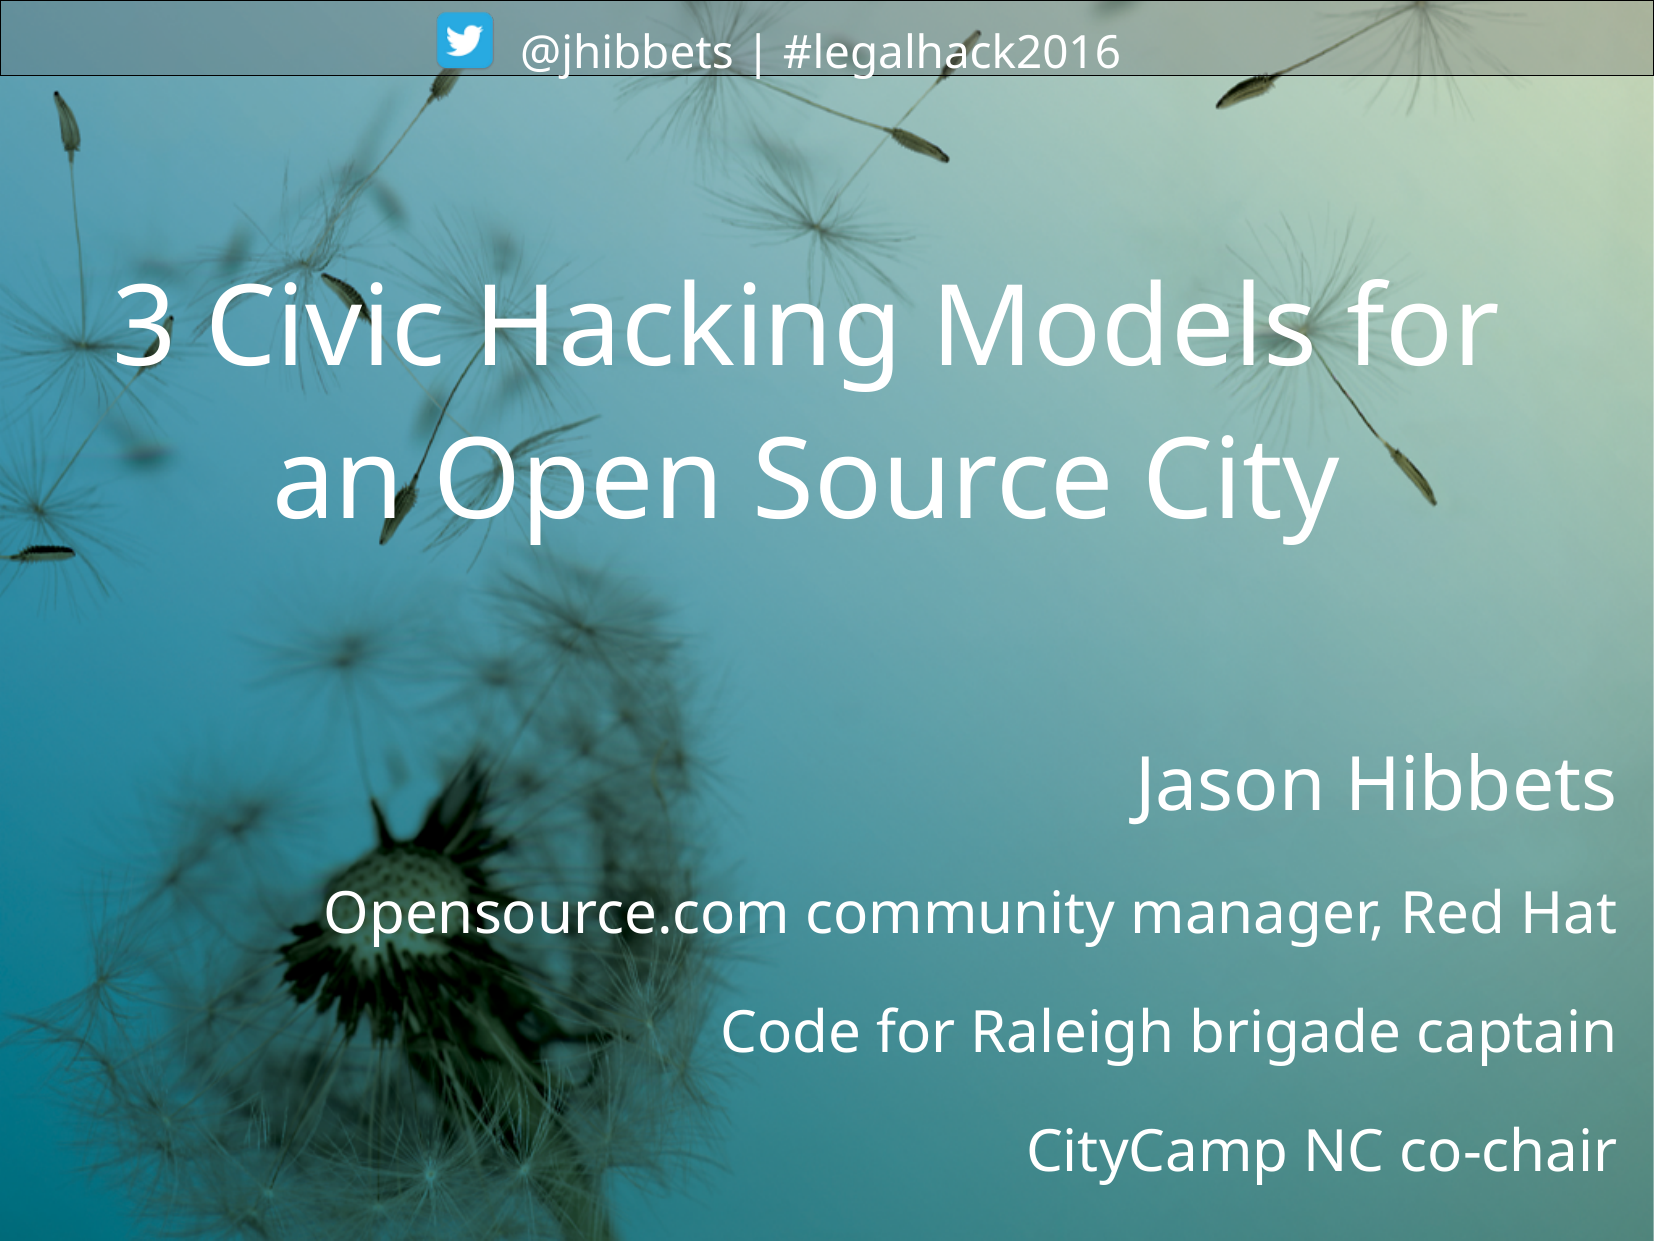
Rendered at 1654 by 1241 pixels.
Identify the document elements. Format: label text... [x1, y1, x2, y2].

text_box 3 Civic Hacking Models for an Open Source City [41, 237, 1572, 479]
picture [435, 11, 496, 72]
text_box Jason Hibbets Opensource.com community manager, Red Hat Code for Raleigh brigade captain CityCamp NC co-chair July 15, 2016 | Legal Hackers [75, 671, 1633, 1199]
picture [0, 76, 1654, 1241]
